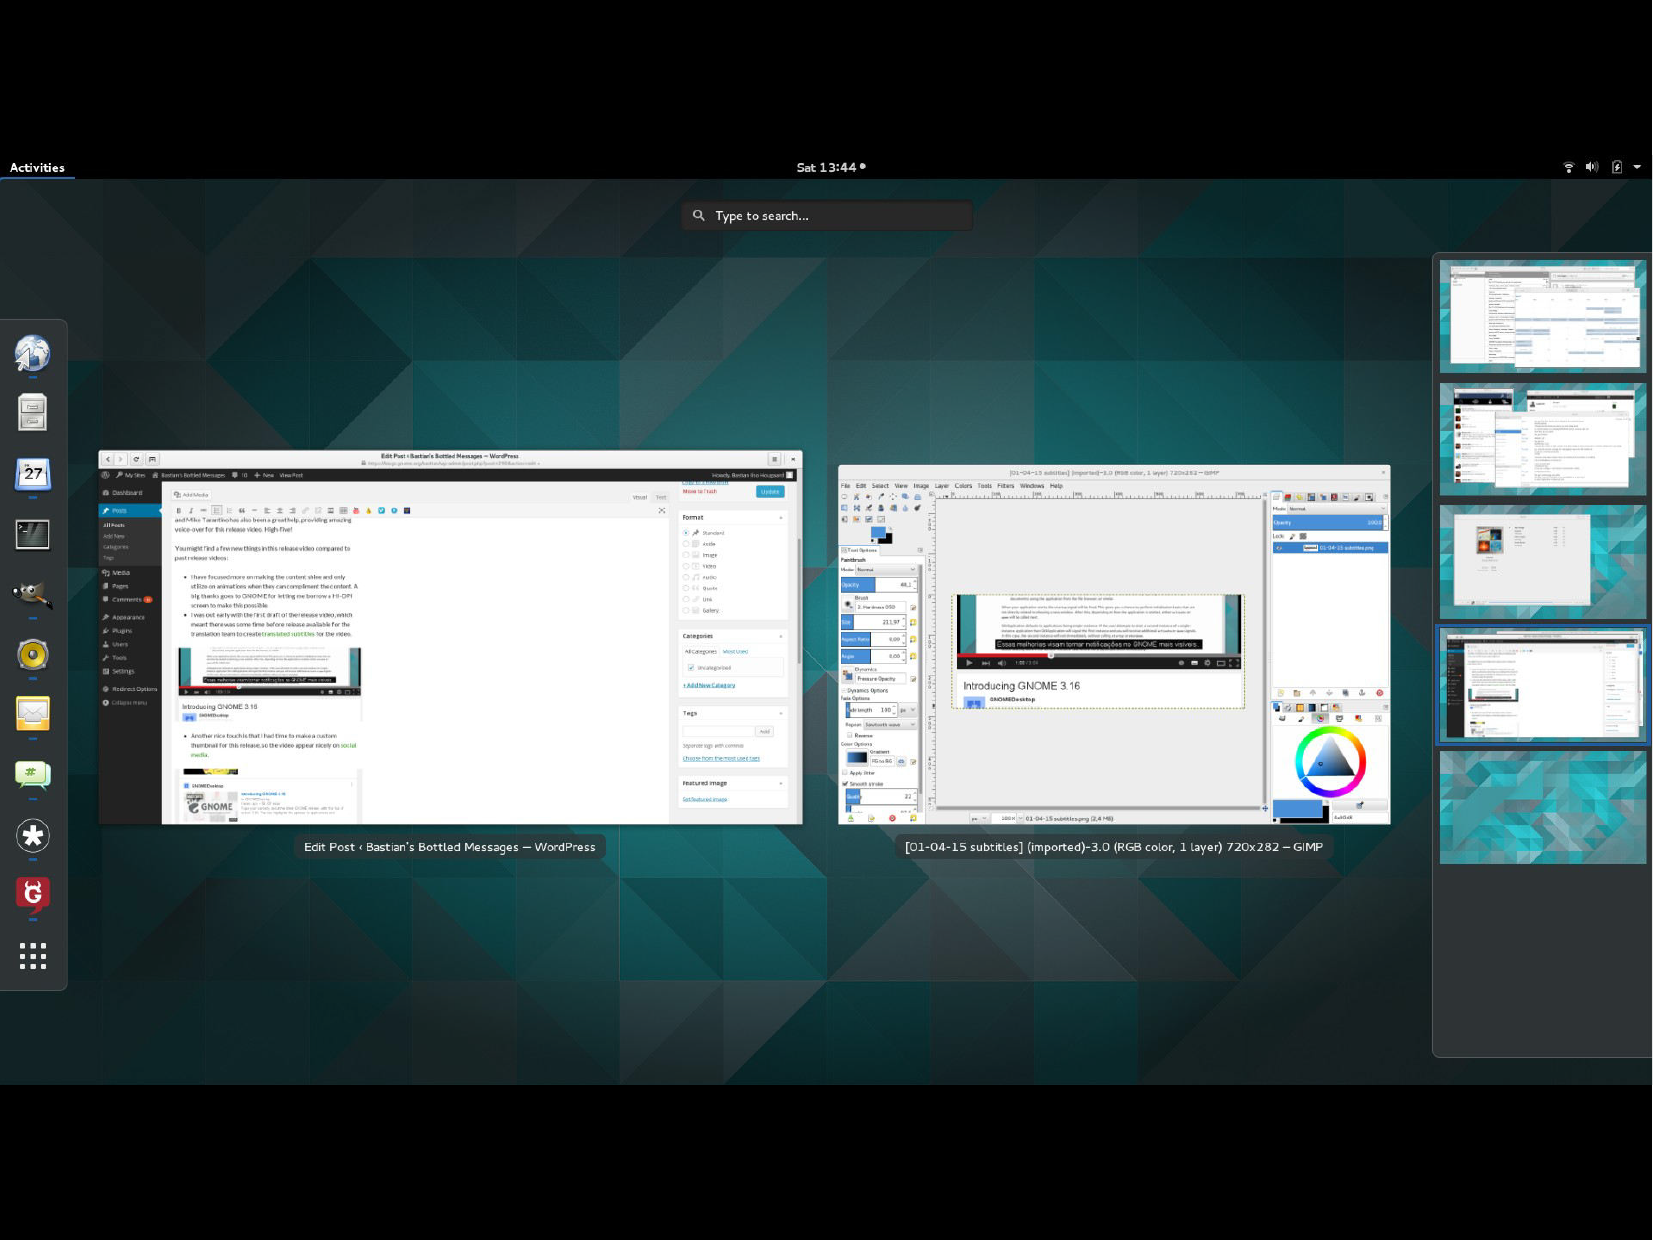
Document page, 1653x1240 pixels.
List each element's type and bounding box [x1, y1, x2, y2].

text_box [0, 0, 1652, 1240]
